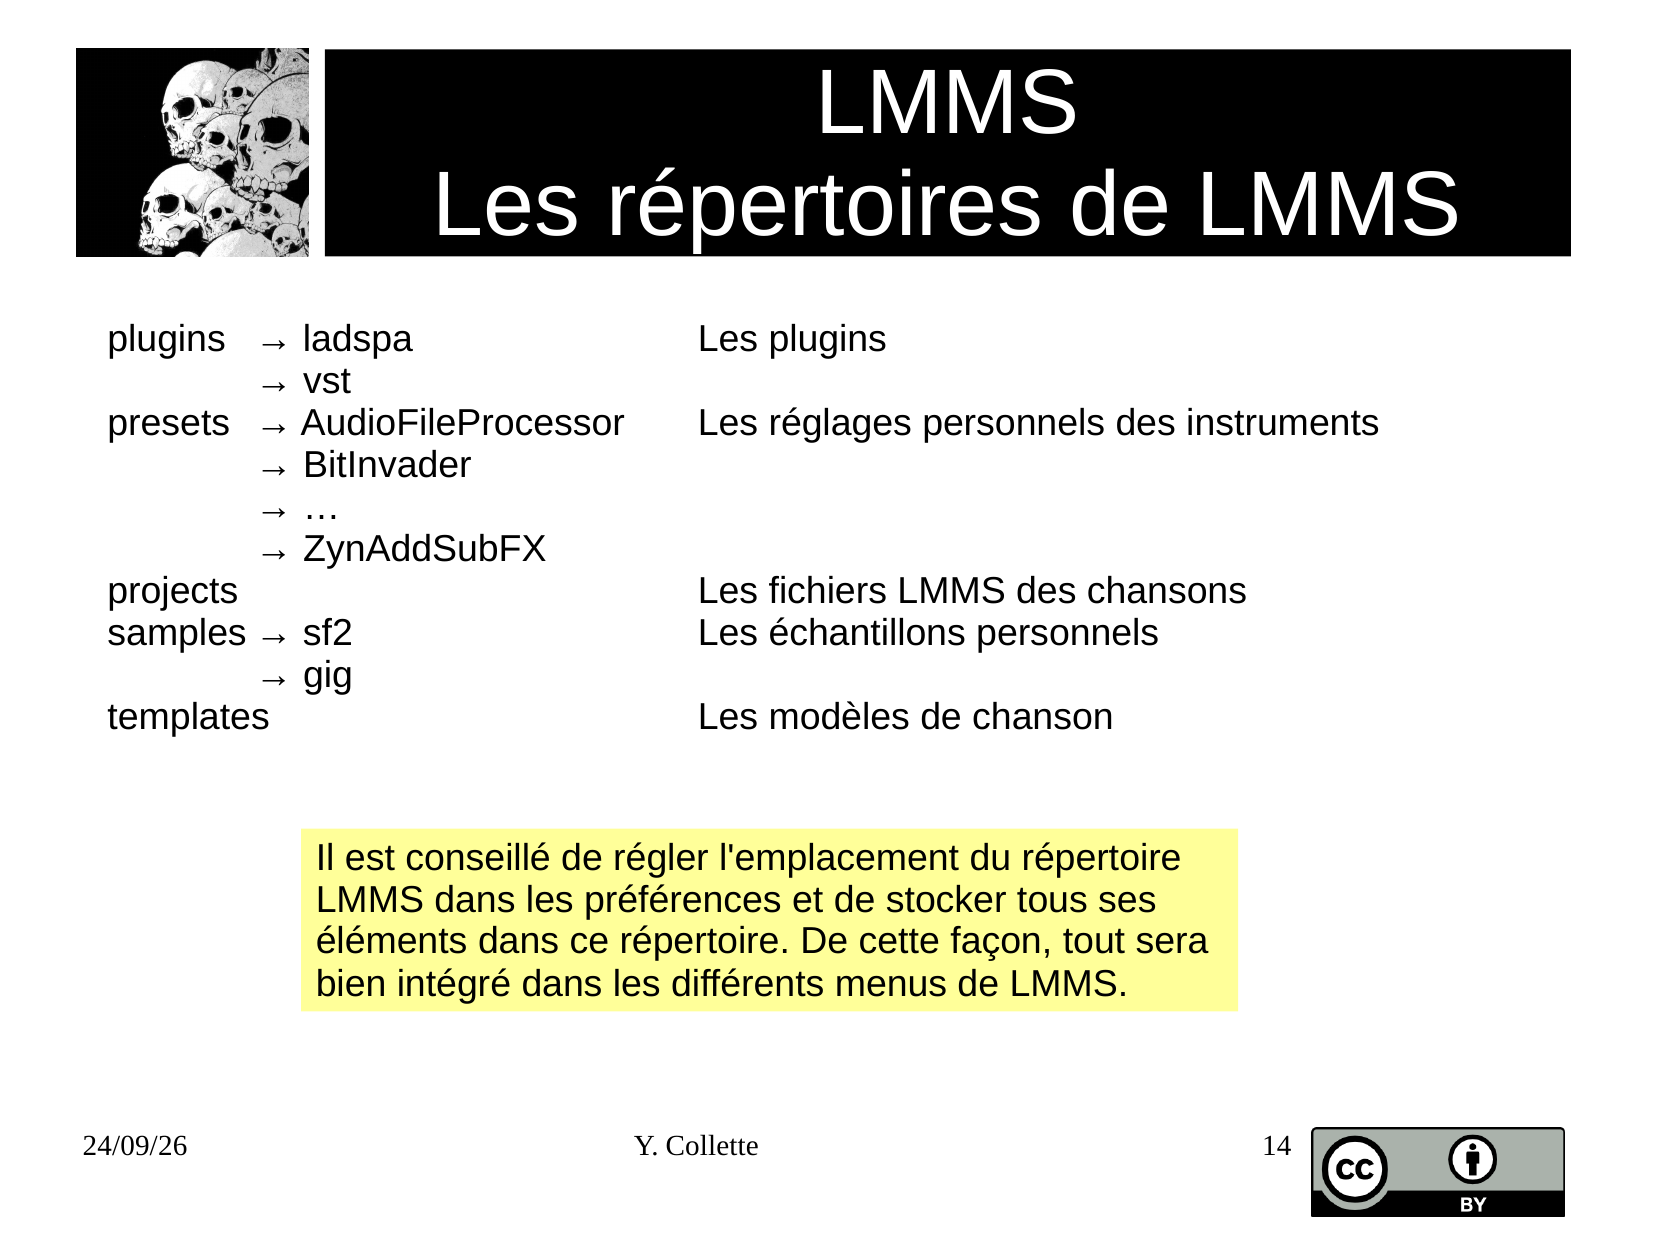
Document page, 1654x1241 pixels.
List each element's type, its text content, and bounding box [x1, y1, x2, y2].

title LMMS Les répertoires de LMMS [324, 49, 1571, 257]
text_box plugins → ladspa Les plugins → vst presets → AudioFileProcessor Les réglages personnels des instruments → BitInvader → … → ZynAddSubFX projects Les fichiers LMMS des chansons samples → sf2 Les échantillons personnels → gig templates Les modèles de chanson [92, 309, 1417, 787]
text_box Il est conseillé de régler l'emplacement du répertoire LMMS dans les préférences et de stocker tous ses éléments dans ce répertoire. De cette façon, tout sera bien intégré dans les différents menus de LMMS. [301, 828, 1239, 1012]
picture [76, 48, 309, 257]
picture [1311, 1127, 1565, 1217]
